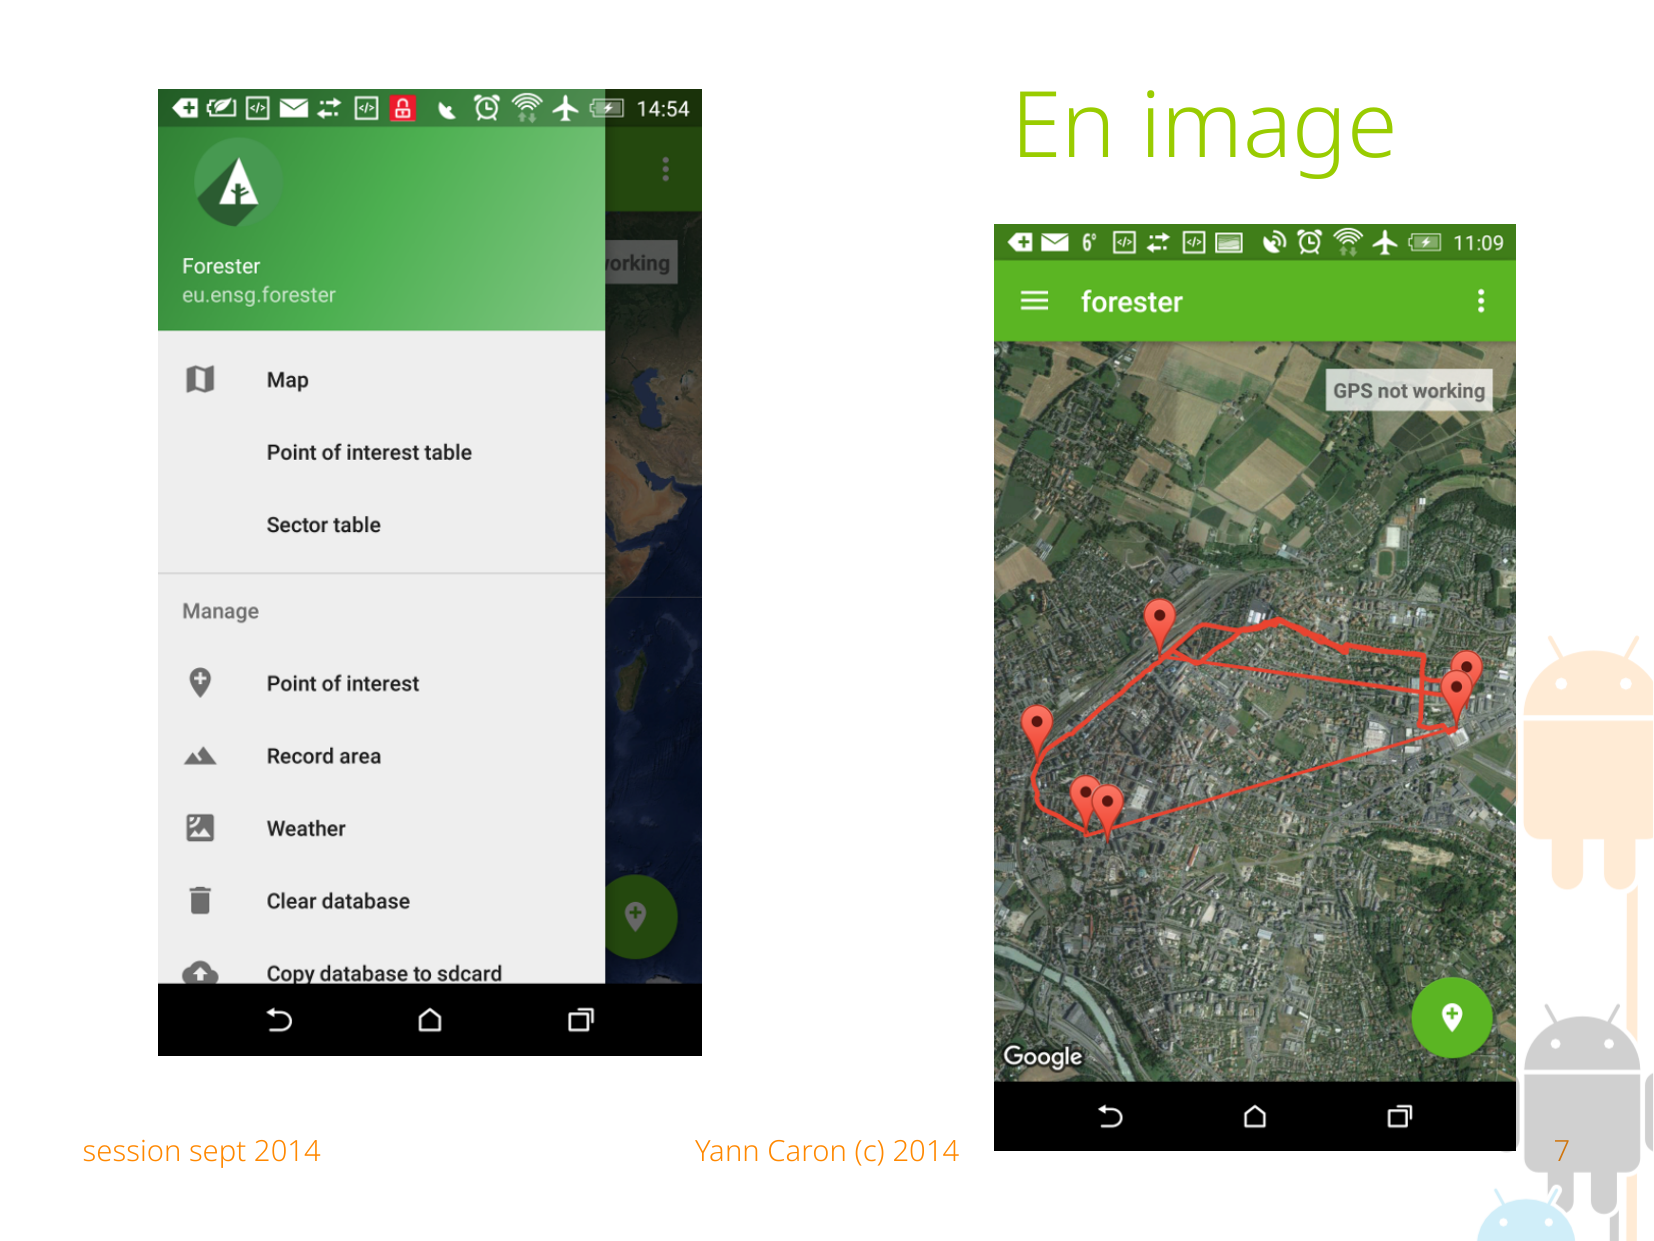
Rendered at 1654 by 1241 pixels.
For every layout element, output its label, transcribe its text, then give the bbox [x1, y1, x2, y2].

picture [158, 89, 1654, 1241]
title En image [840, 49, 1571, 196]
